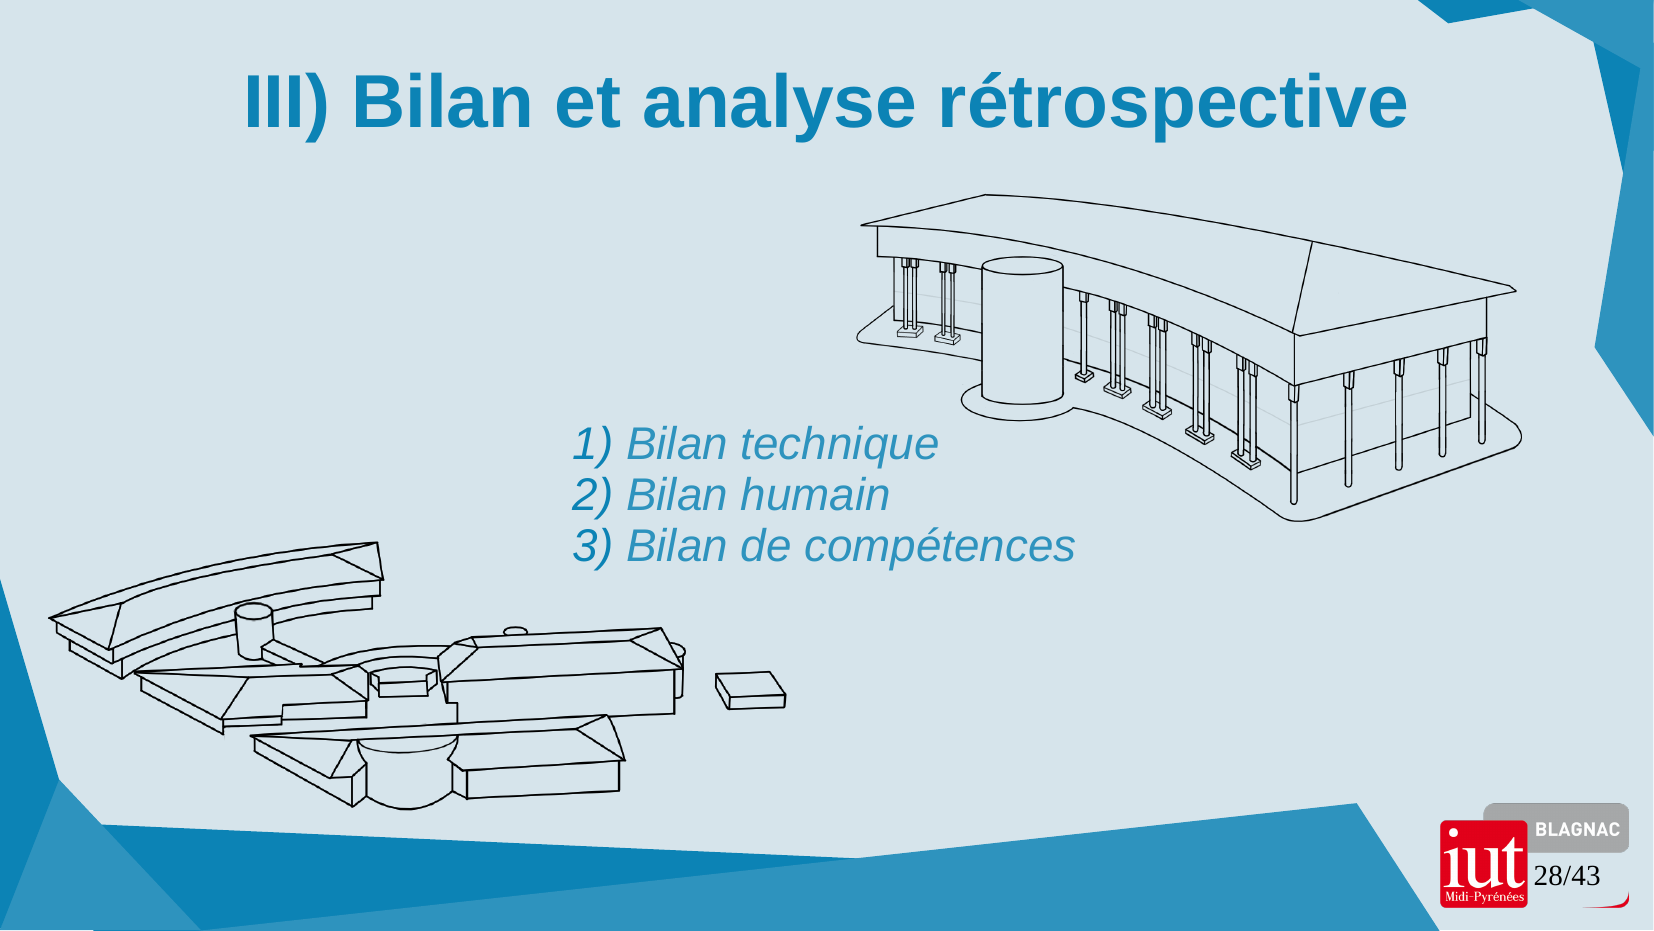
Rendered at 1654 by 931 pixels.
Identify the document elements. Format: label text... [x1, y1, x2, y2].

picture [1440, 803, 1629, 908]
list Bilan technique Bilan humain Bilan de compétences [555, 417, 1099, 584]
picture [23, 527, 815, 827]
title III) Bilan et analyse rétrospective [82, 59, 1571, 166]
picture [850, 191, 1524, 527]
